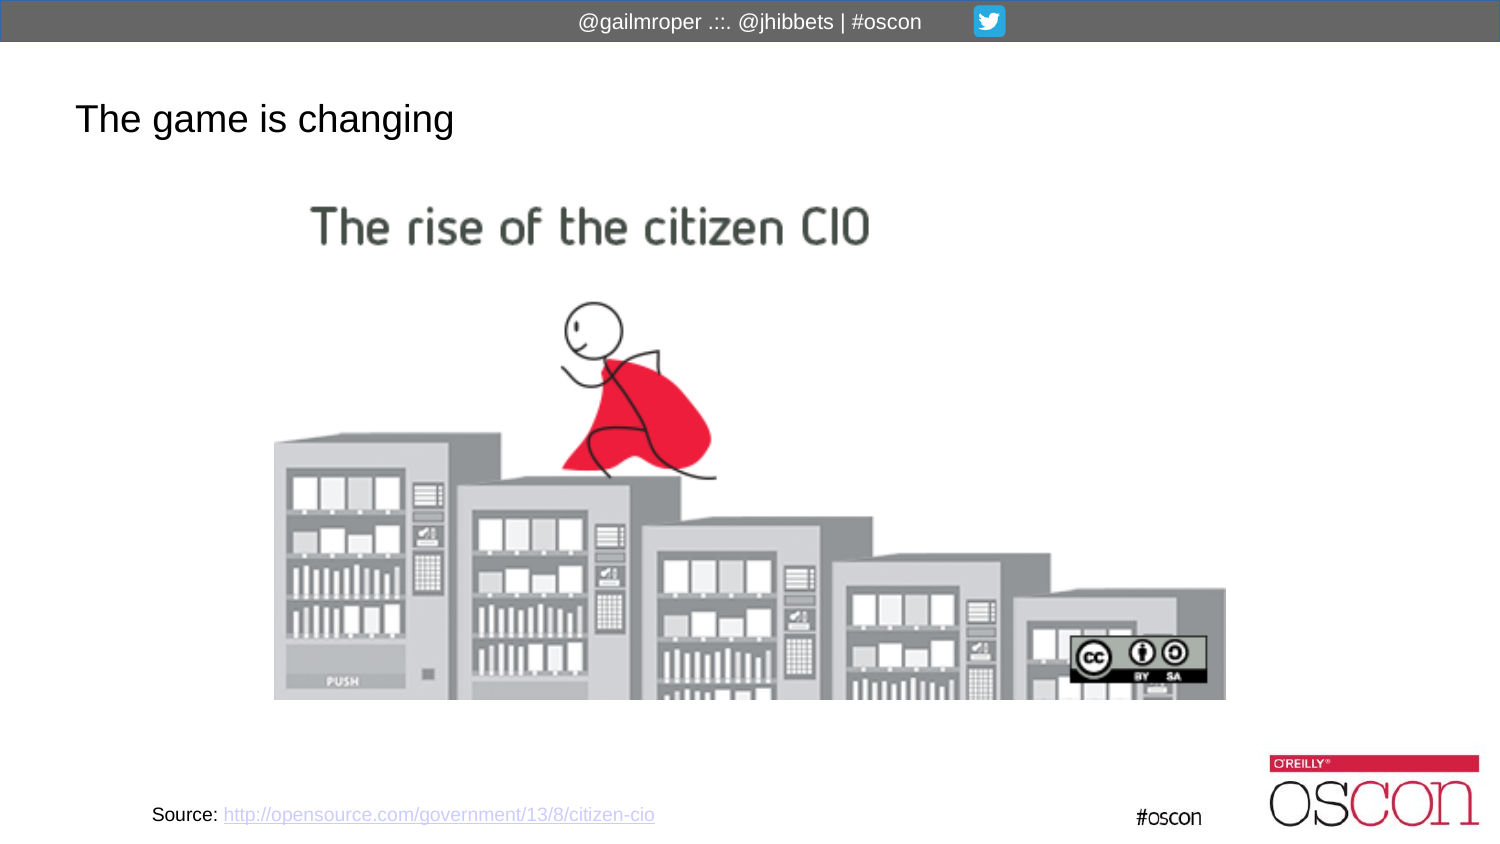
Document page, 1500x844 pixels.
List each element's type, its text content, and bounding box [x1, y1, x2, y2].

text_box Source: http://opensource.com/government/13/8/citizen-cio [146, 799, 529, 821]
title The game is changing [75, 33, 1425, 175]
picture [1, 1, 1499, 41]
picture [0, 42, 1500, 844]
